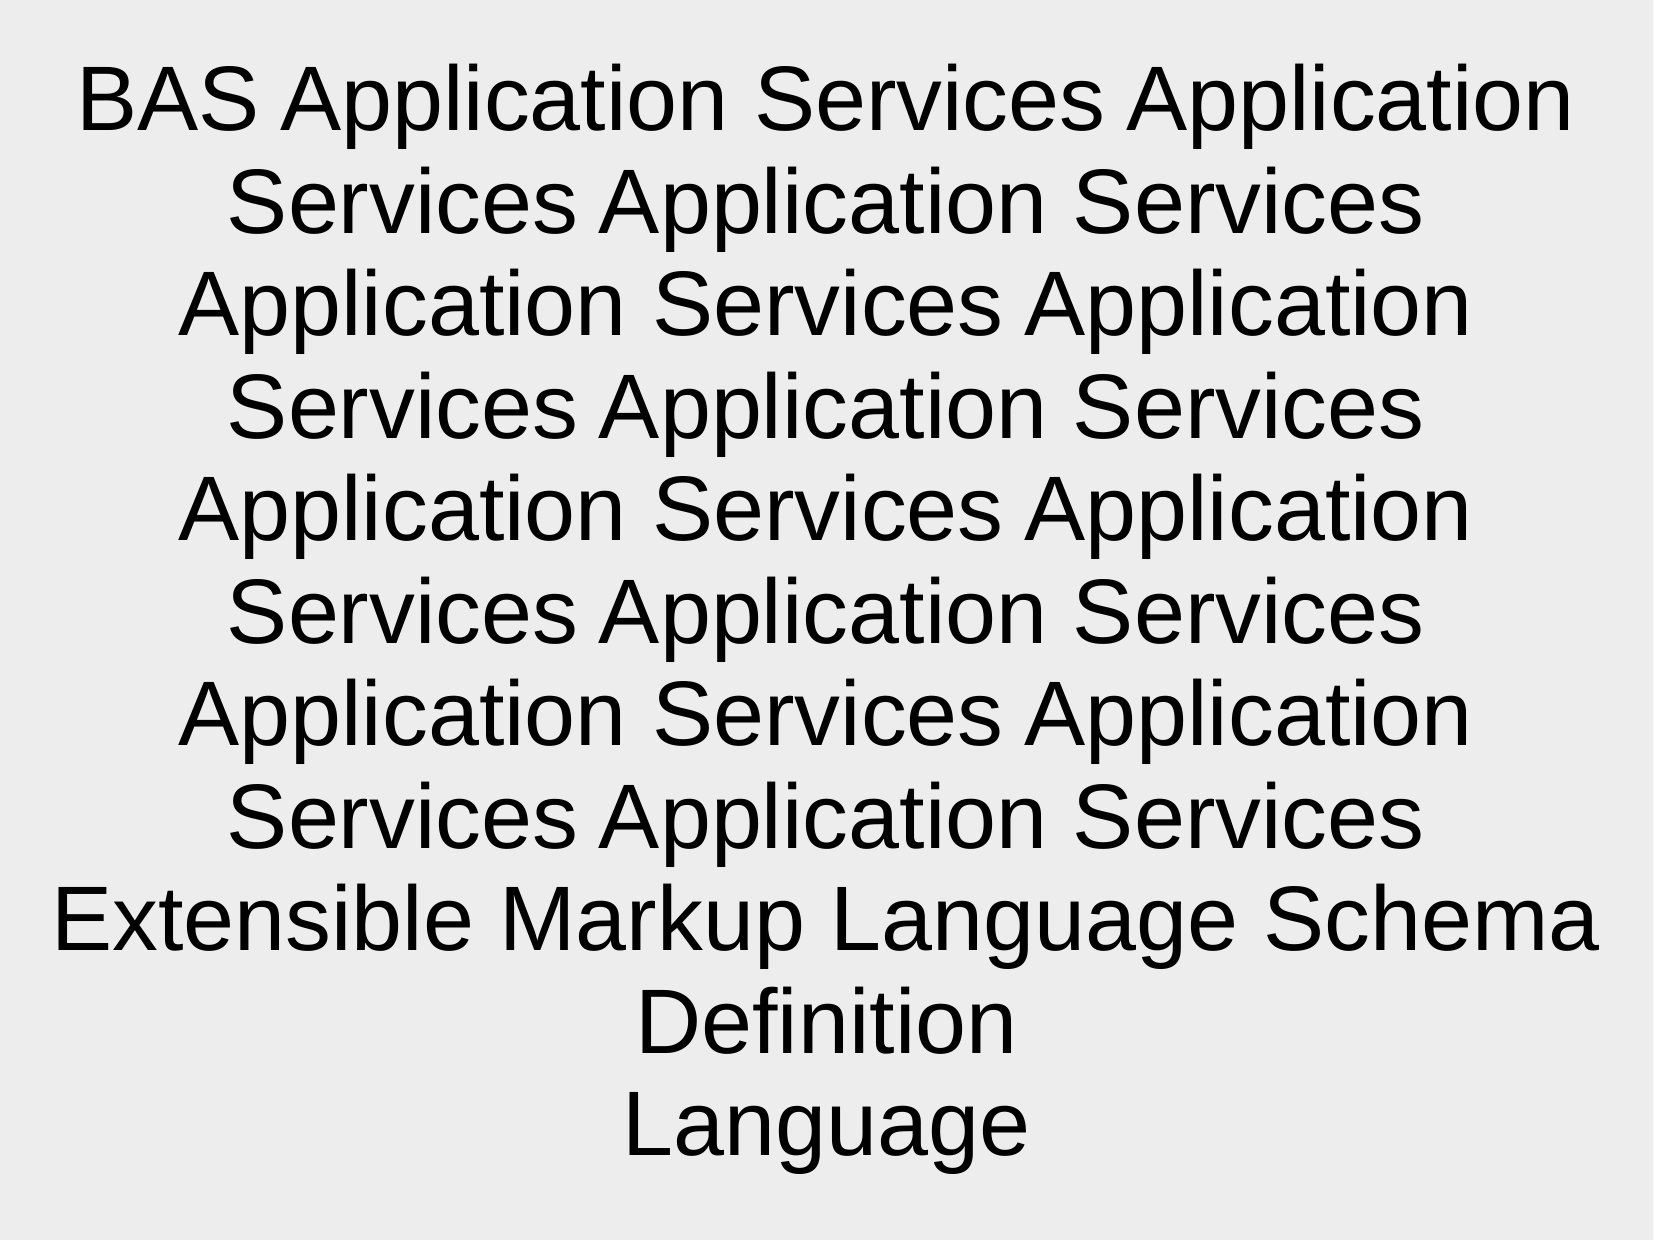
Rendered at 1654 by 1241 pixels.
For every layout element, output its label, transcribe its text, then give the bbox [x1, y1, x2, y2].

text_box BAS Application Services Application Services Application Services Application Services Application Services Application Services Application Services Application Services Application Services Application Services Application Services Application Services Extensible Markup Language Schema Definition Language [0, 40, 1654, 1180]
